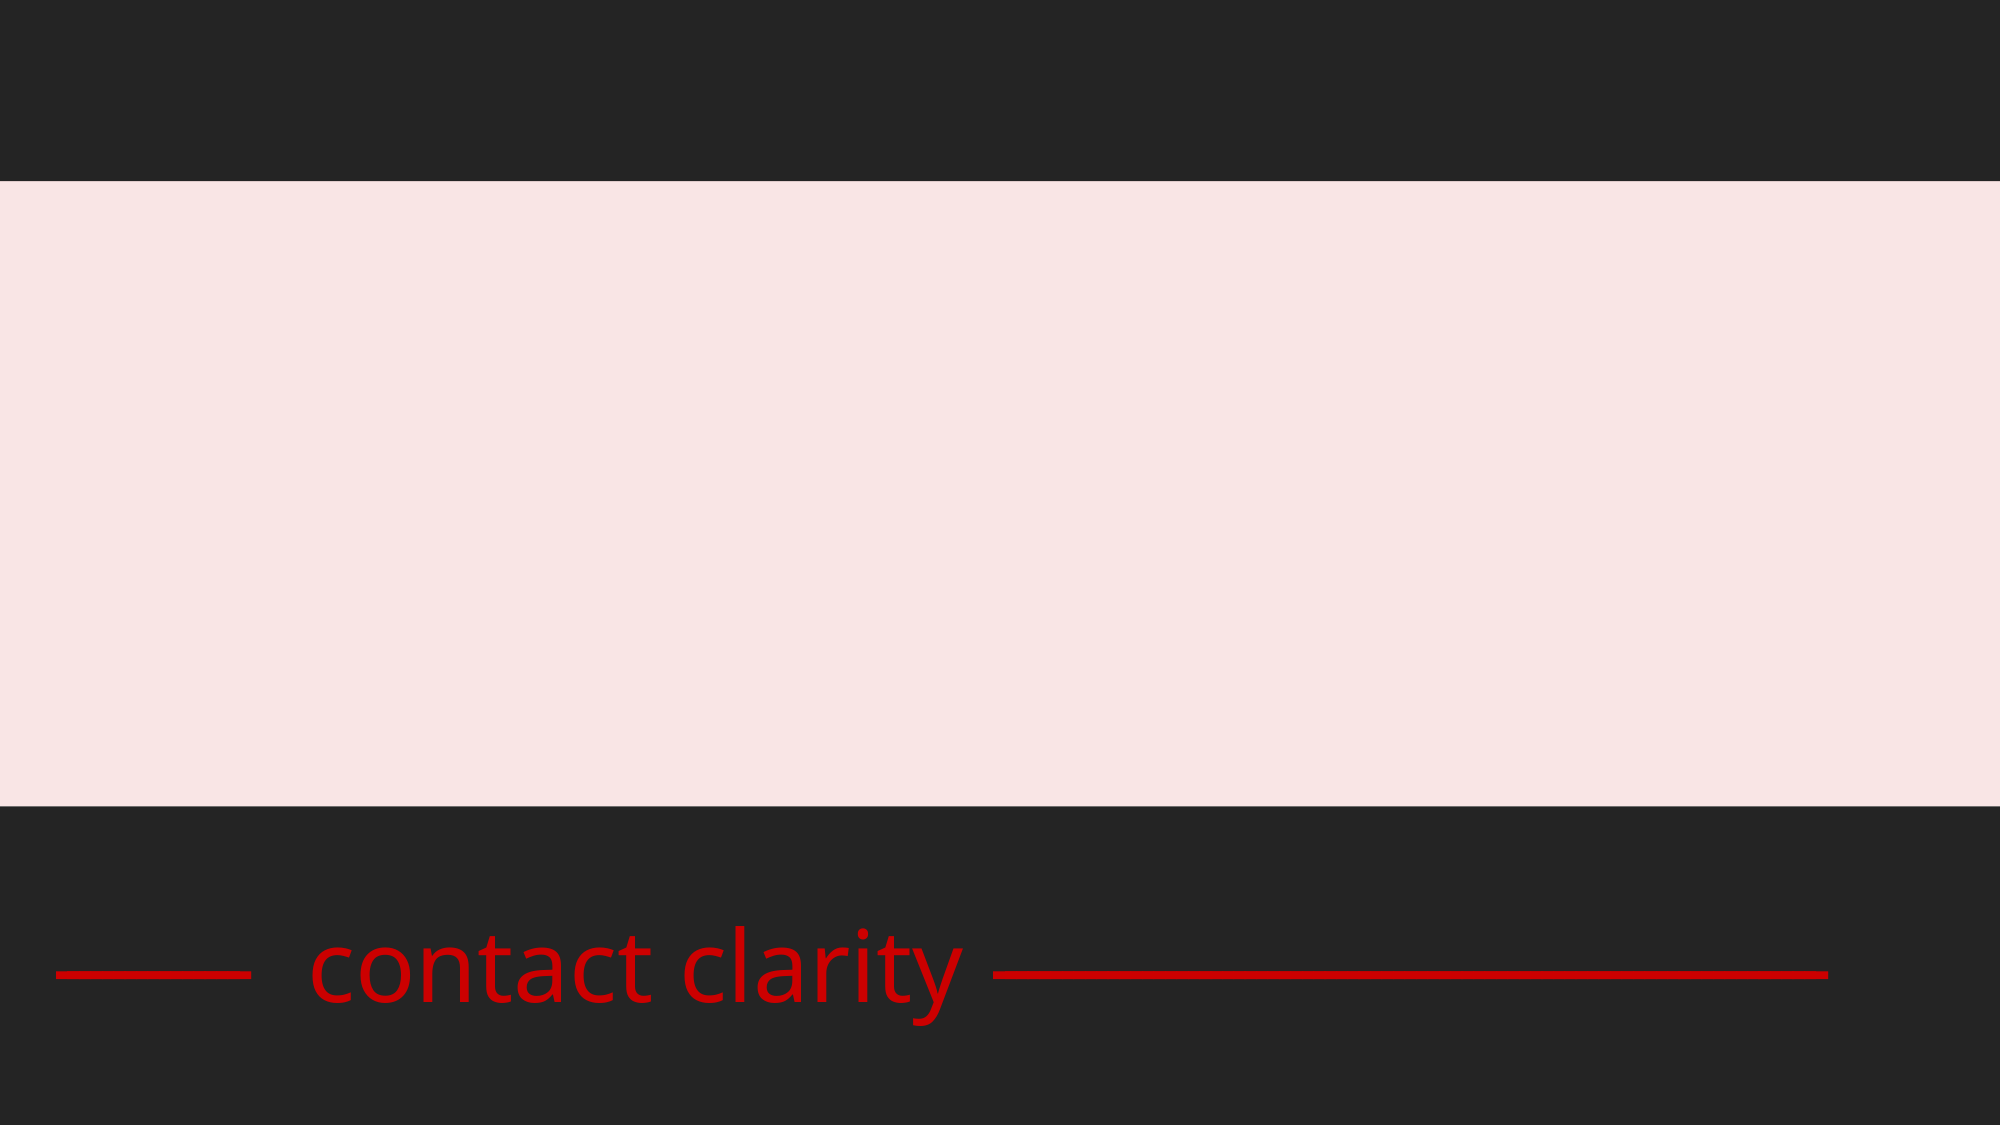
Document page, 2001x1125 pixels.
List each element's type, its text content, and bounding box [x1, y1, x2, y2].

text_box ---------------- contact clarity ------------------------------------------------------------------------ [37, 894, 1963, 1032]
text_box [0, 0, 2000, 1125]
